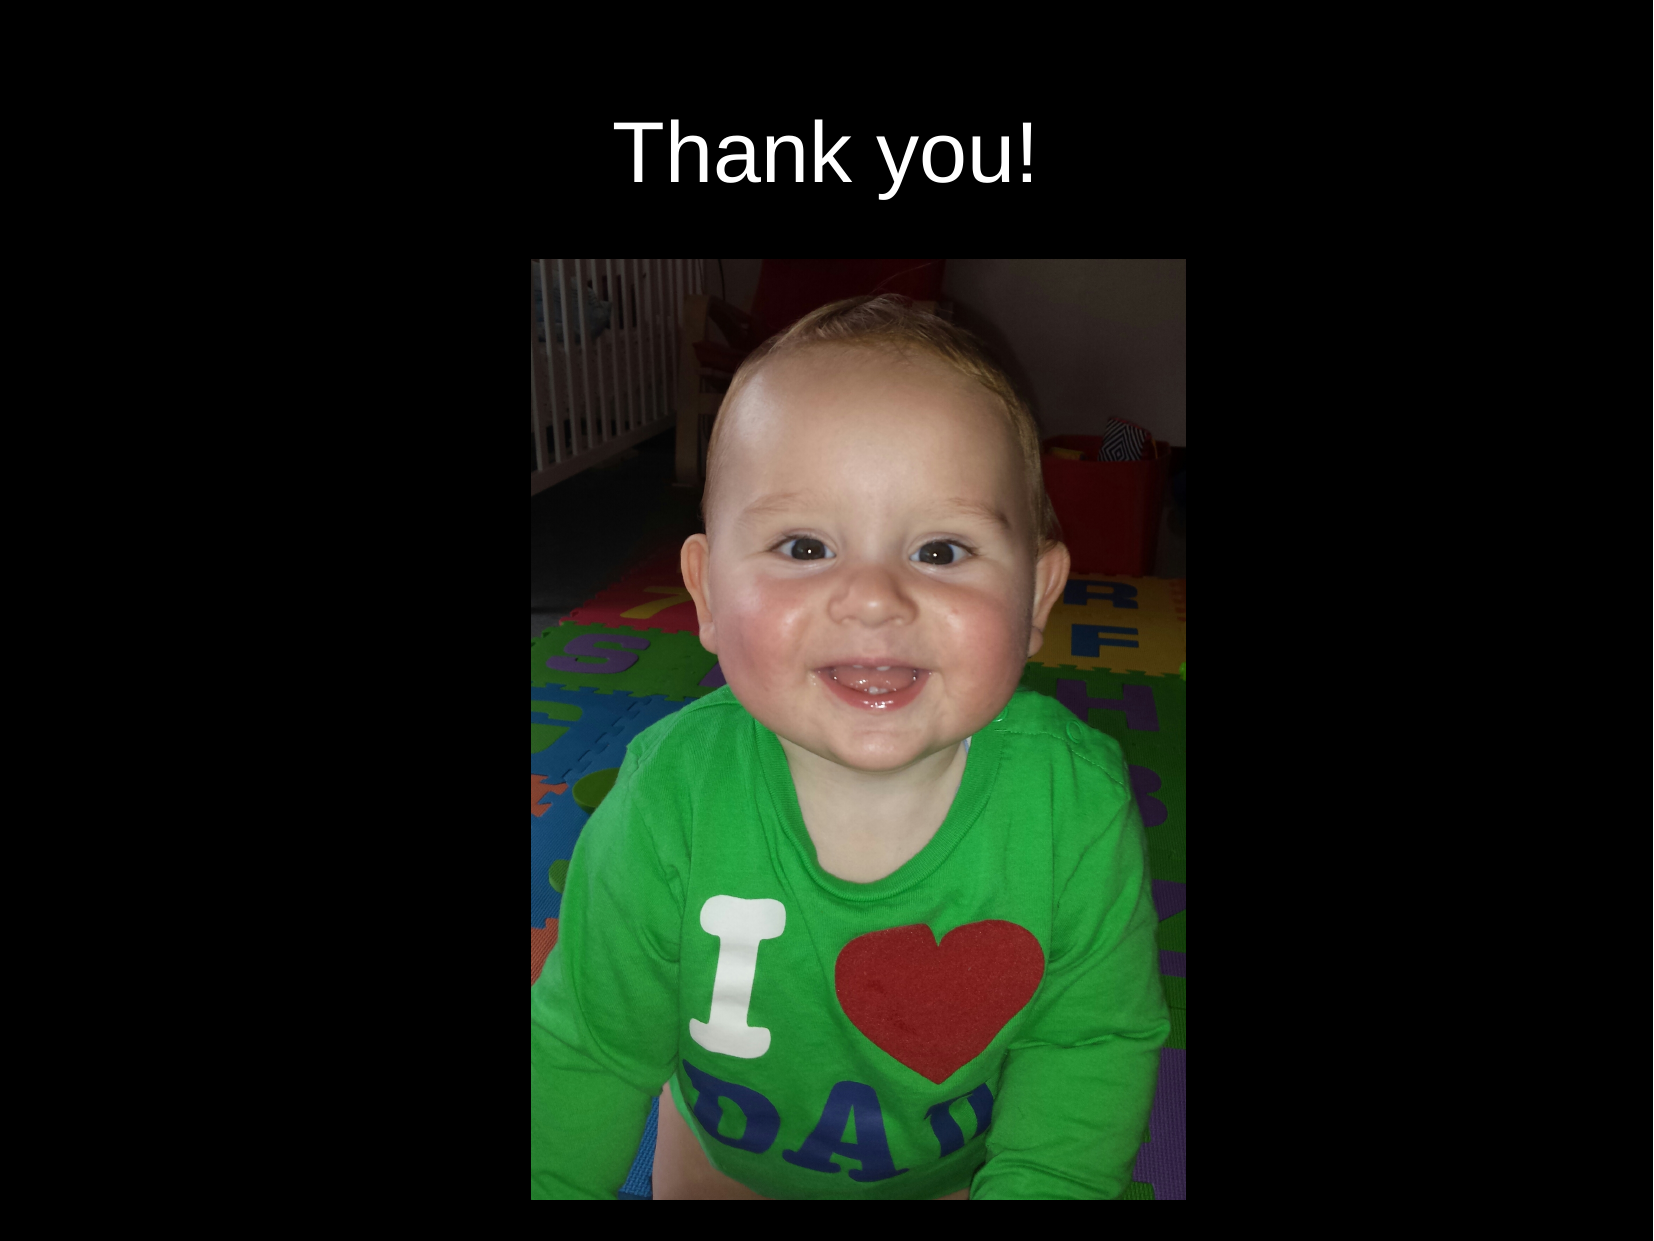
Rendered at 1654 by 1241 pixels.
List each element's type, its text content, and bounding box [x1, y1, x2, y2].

picture [531, 259, 1186, 1201]
title Thank you! [82, 49, 1571, 257]
